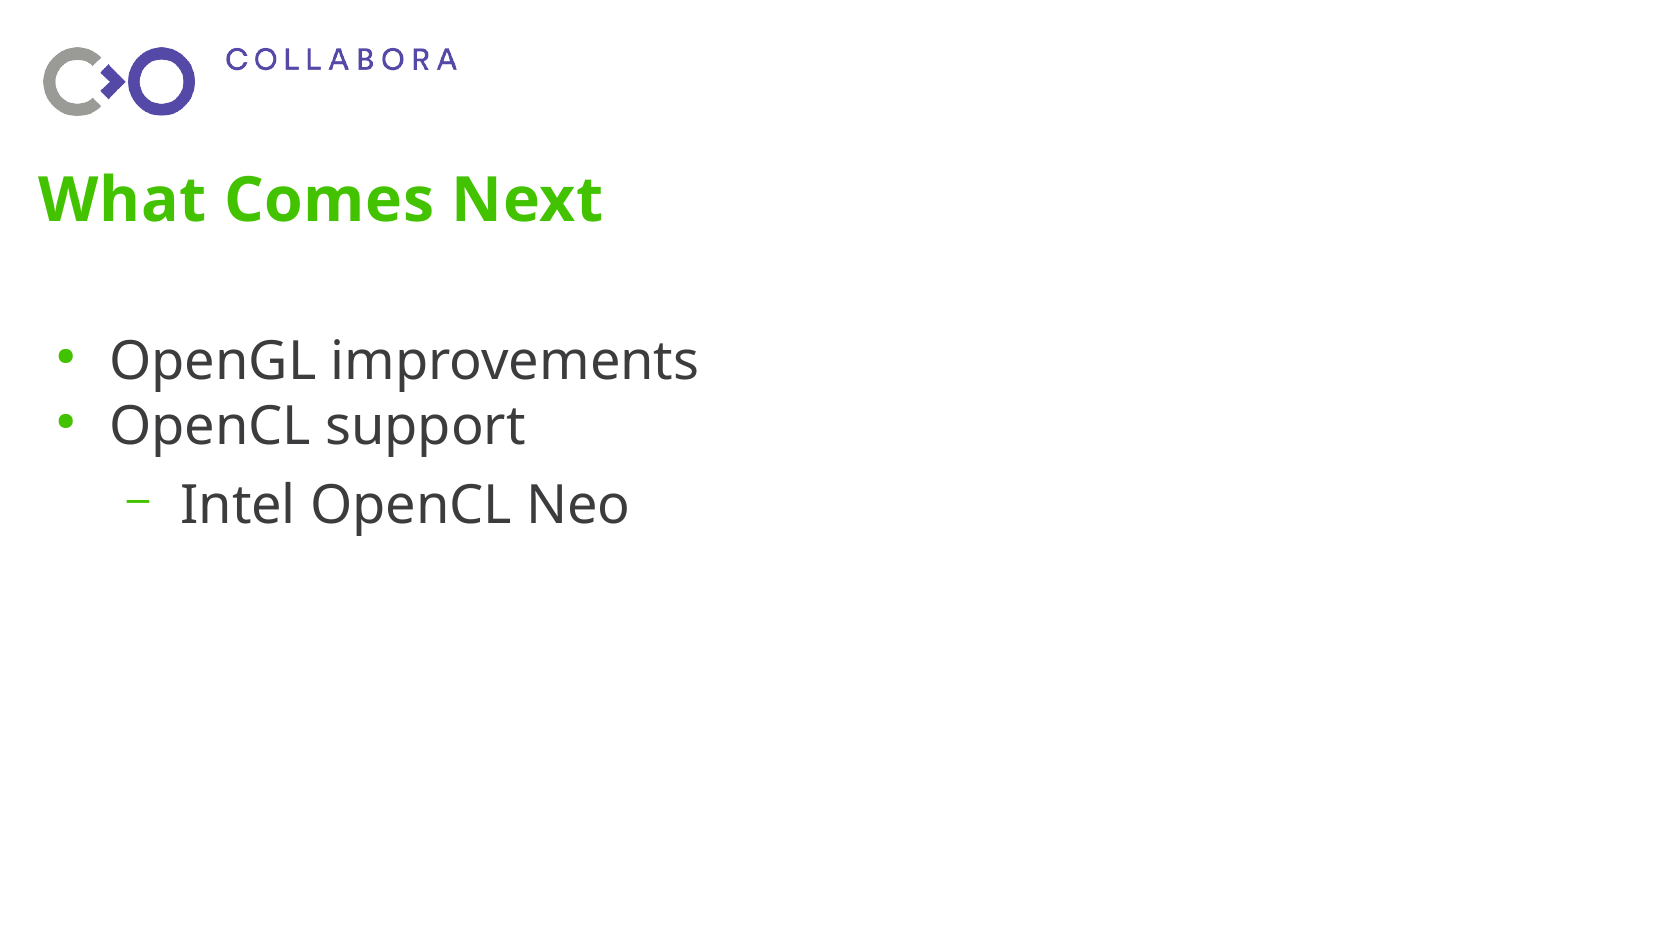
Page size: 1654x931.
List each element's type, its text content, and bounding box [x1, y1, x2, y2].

picture [43, 47, 457, 116]
title What Comes Next [38, 159, 1614, 216]
list OpenGL improvements OpenCL support Intel OpenCL Neo [38, 325, 1614, 581]
